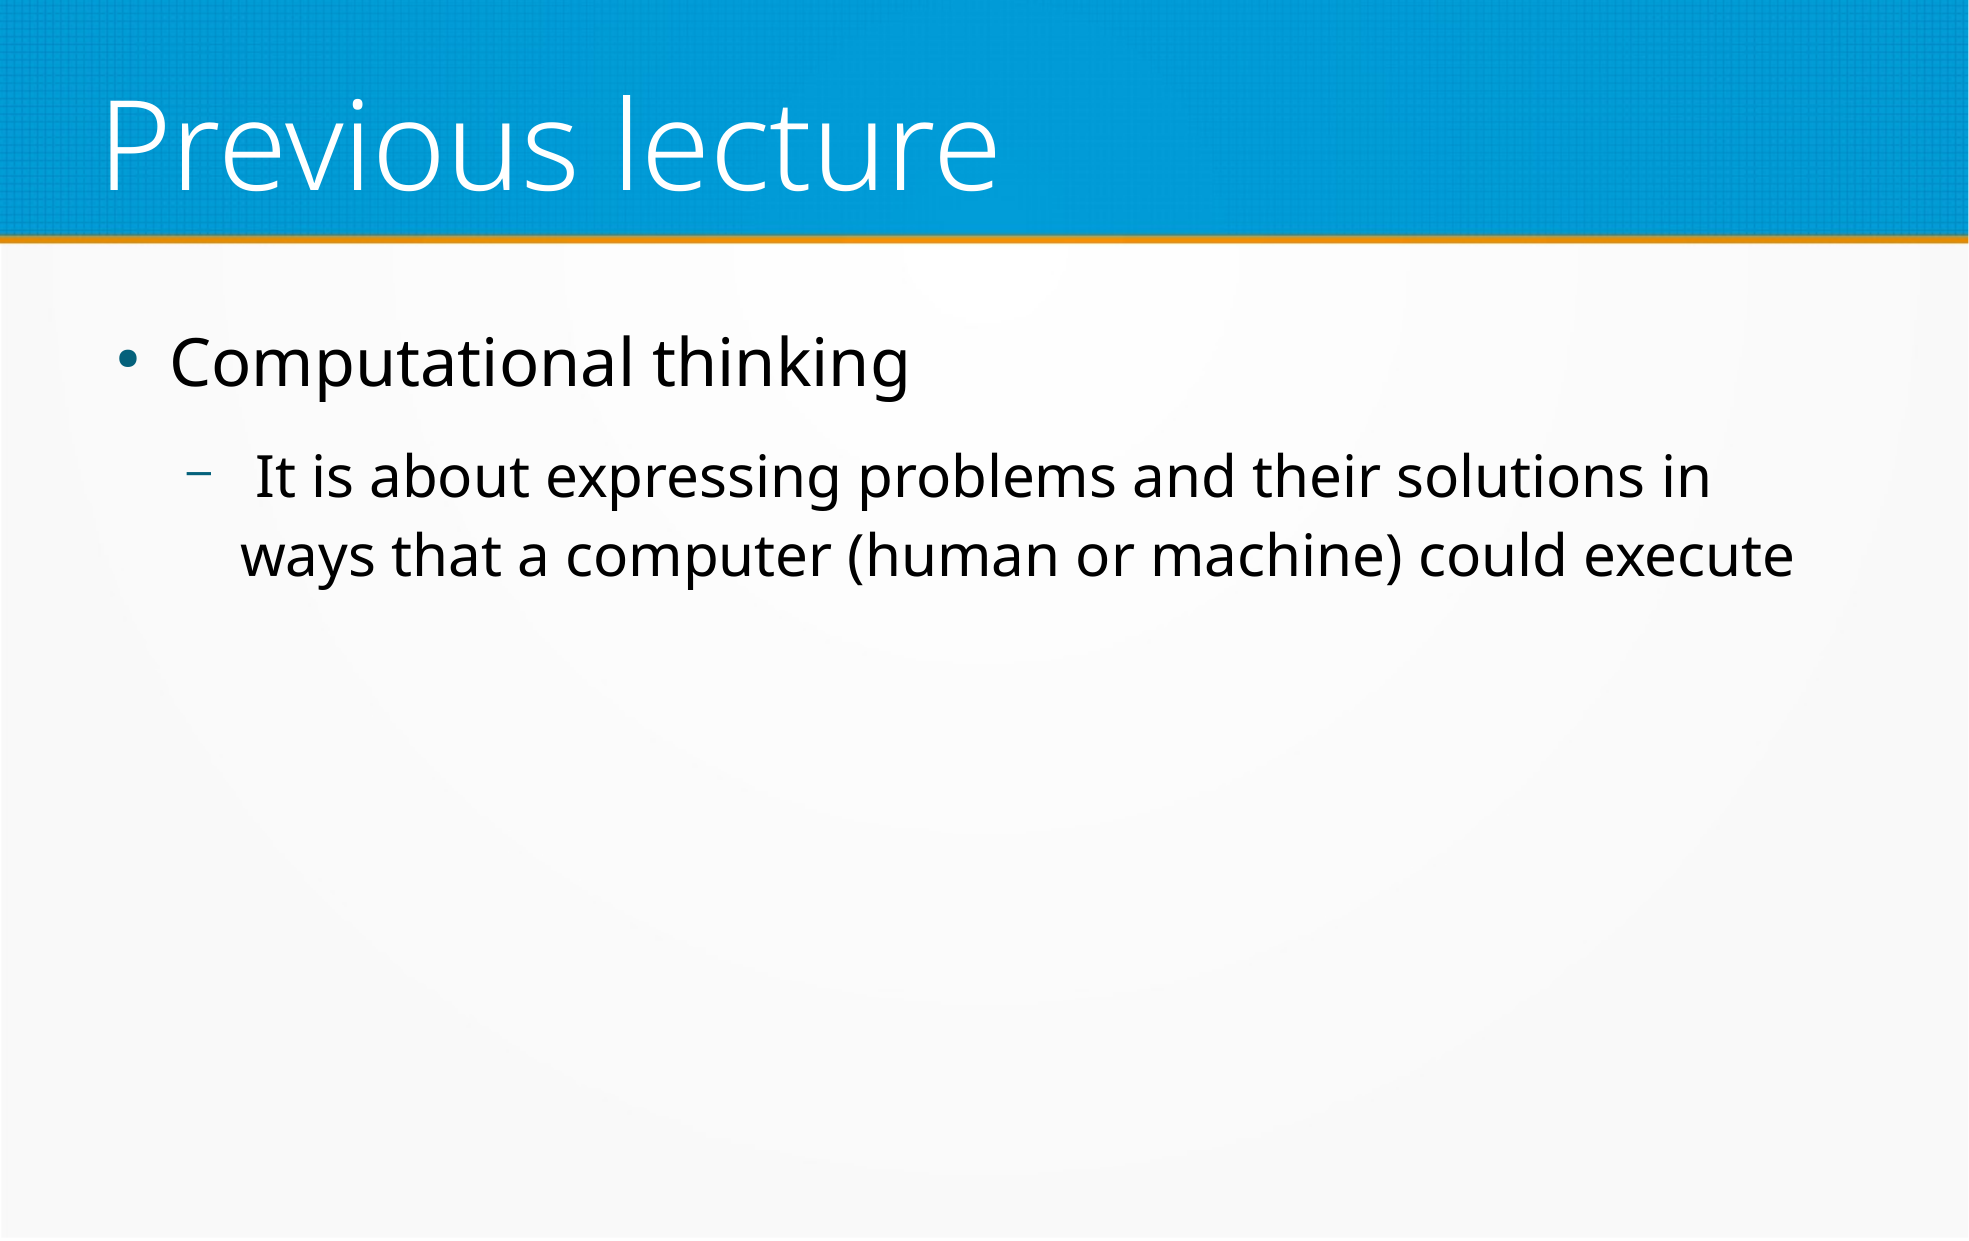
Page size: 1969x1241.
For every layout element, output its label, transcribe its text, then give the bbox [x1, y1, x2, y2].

list Computational thinking It is about expressing problems and their solutions in ways that a computer (human or machine) could execute [98, 315, 1861, 1081]
picture [0, 233, 1969, 1241]
title Previous lecture [98, 19, 1870, 227]
